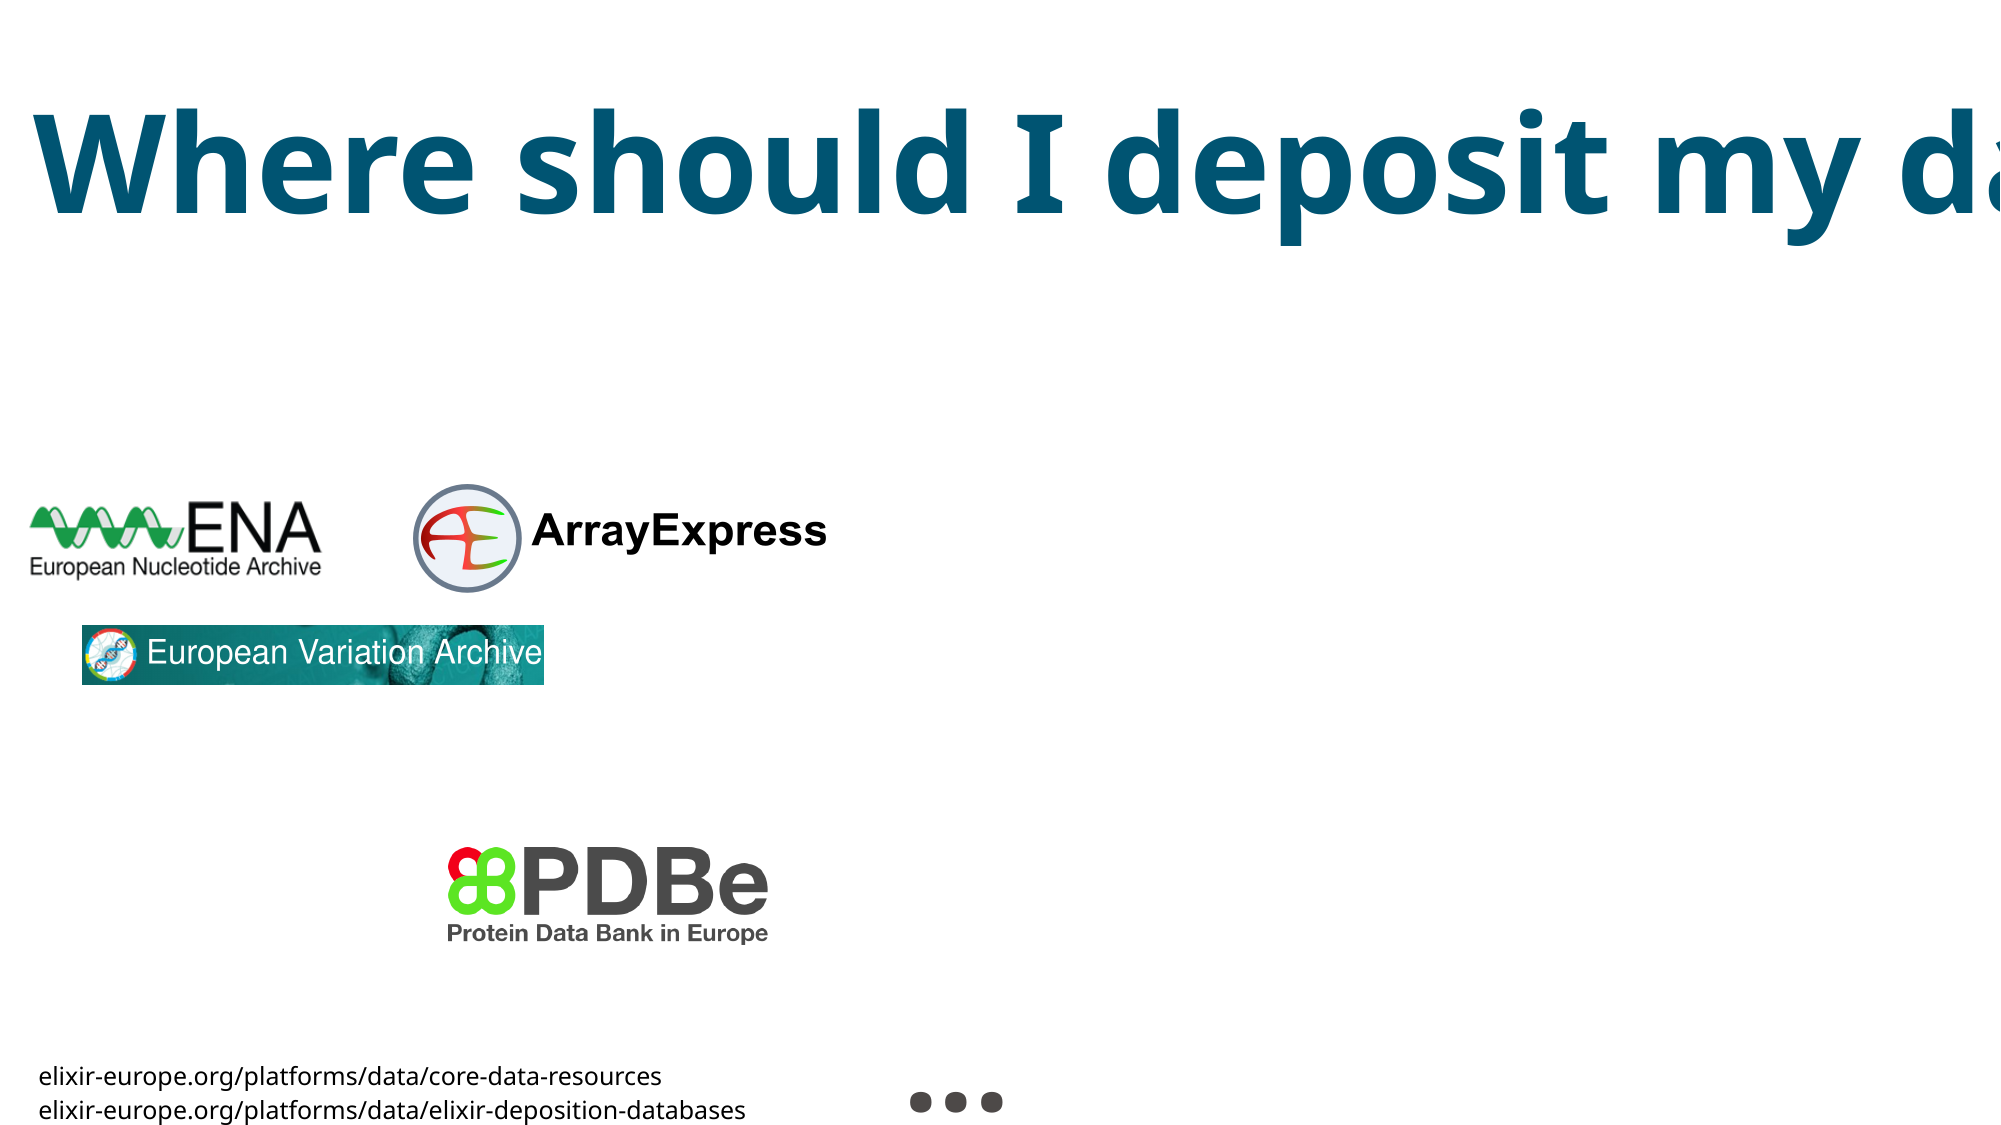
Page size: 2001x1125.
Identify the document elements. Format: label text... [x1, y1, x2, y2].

text_box elixir-europe.org/platforms/data/core-data-resources elixir-europe.org/platforms/data/elixir-deposition-databases [23, 1051, 671, 1117]
picture [413, 484, 826, 593]
picture [22, 496, 331, 584]
text_box Where should I deposit my data? [18, 59, 1982, 212]
text_box ... [888, 970, 1028, 1111]
picture [82, 625, 544, 685]
picture [448, 847, 768, 945]
